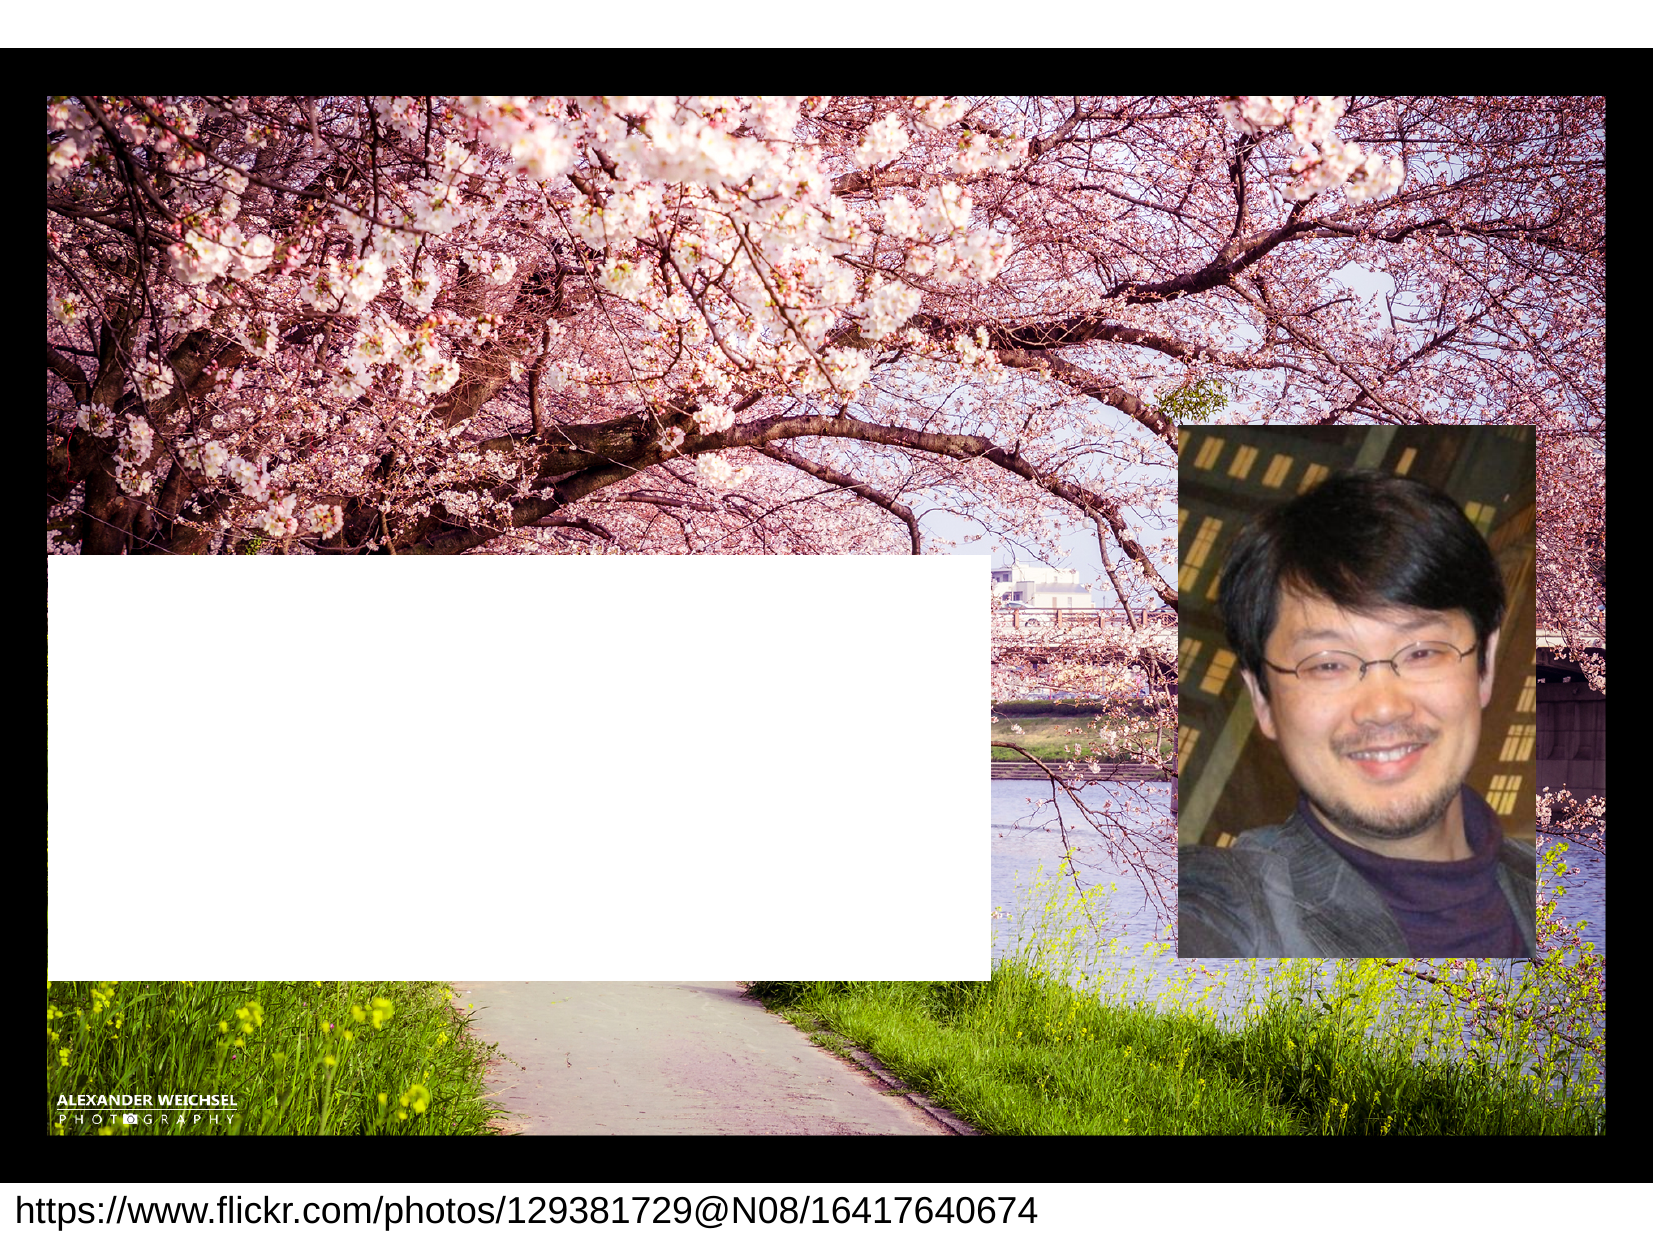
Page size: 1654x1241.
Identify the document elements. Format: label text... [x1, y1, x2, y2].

text_box https://www.flickr.com/photos/129381729@N08/16417640674 [0, 1182, 1654, 1240]
subtitle “Matz” [0, 590, 1178, 945]
picture [0, 48, 1653, 1182]
